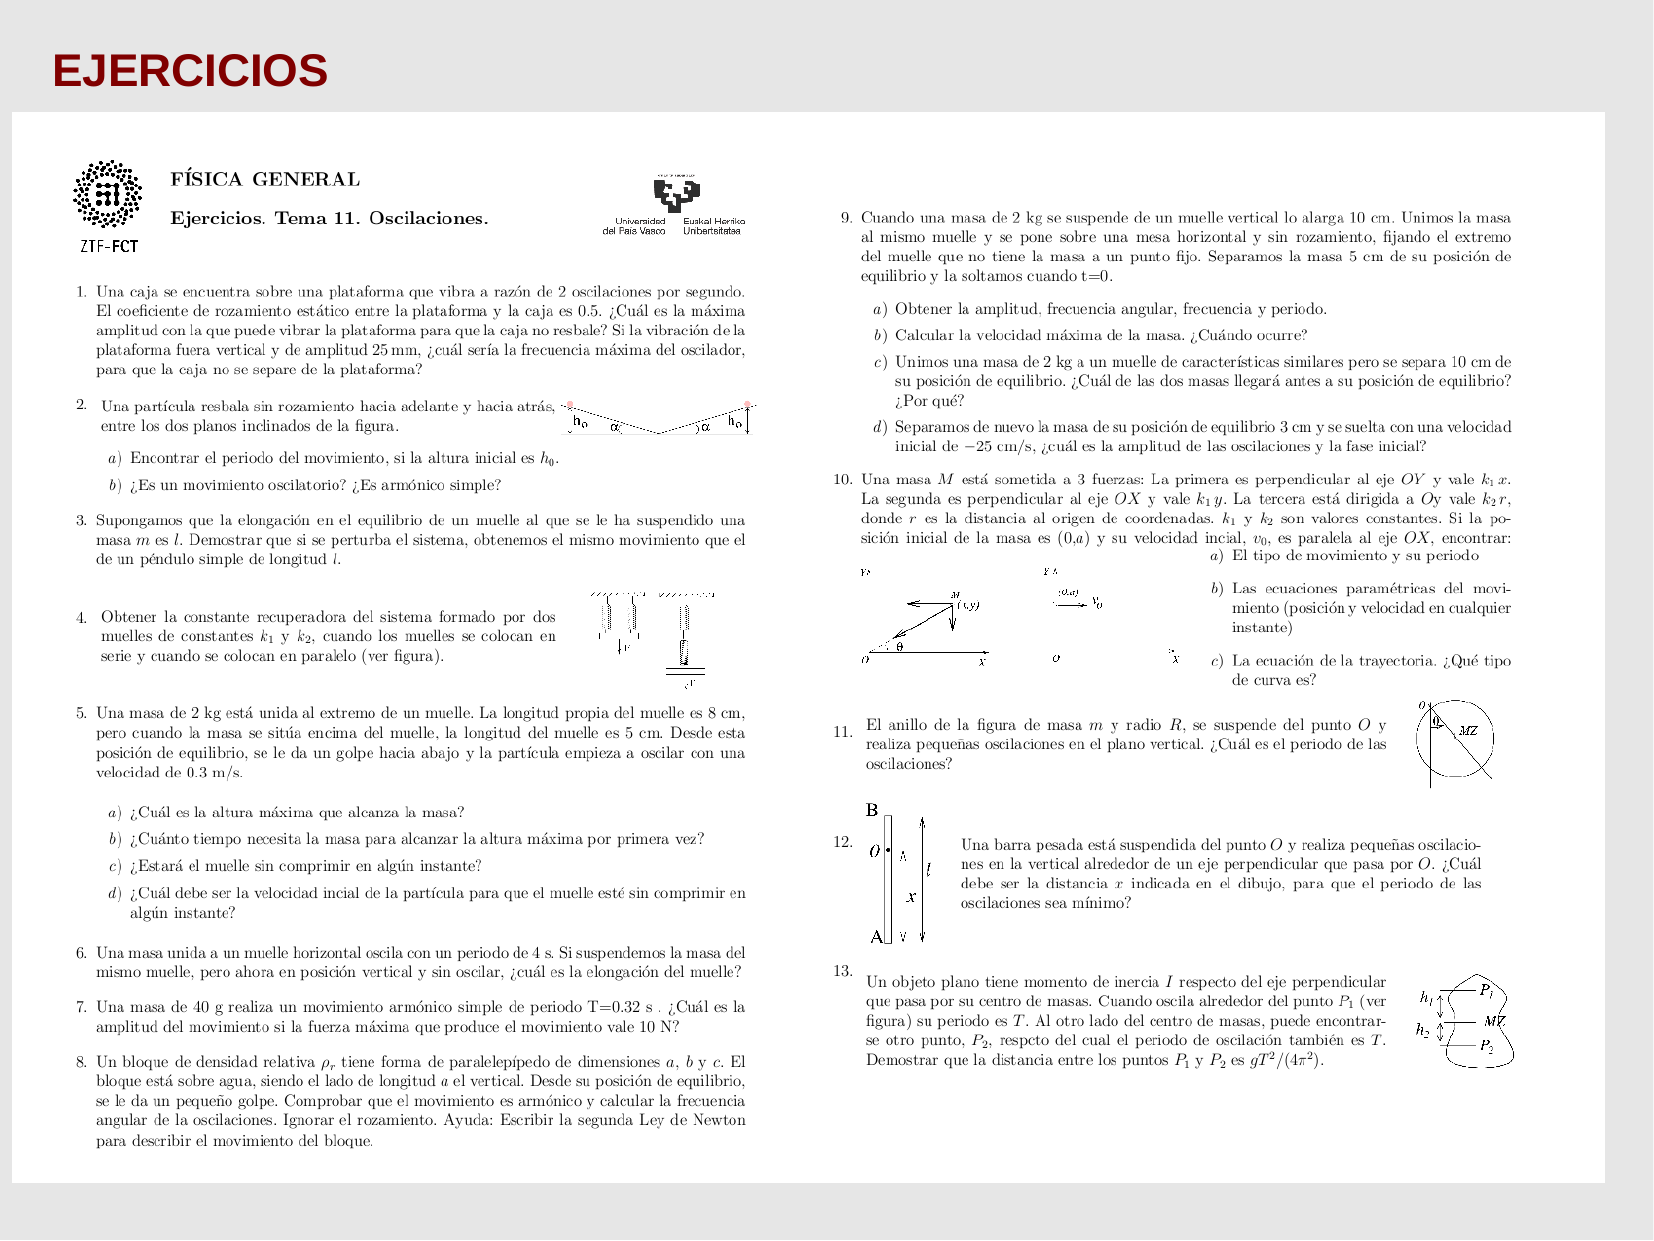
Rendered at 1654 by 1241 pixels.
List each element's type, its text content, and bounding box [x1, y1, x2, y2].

picture [12, 112, 1605, 1183]
text_box EJERCICIOS [37, 37, 1238, 104]
